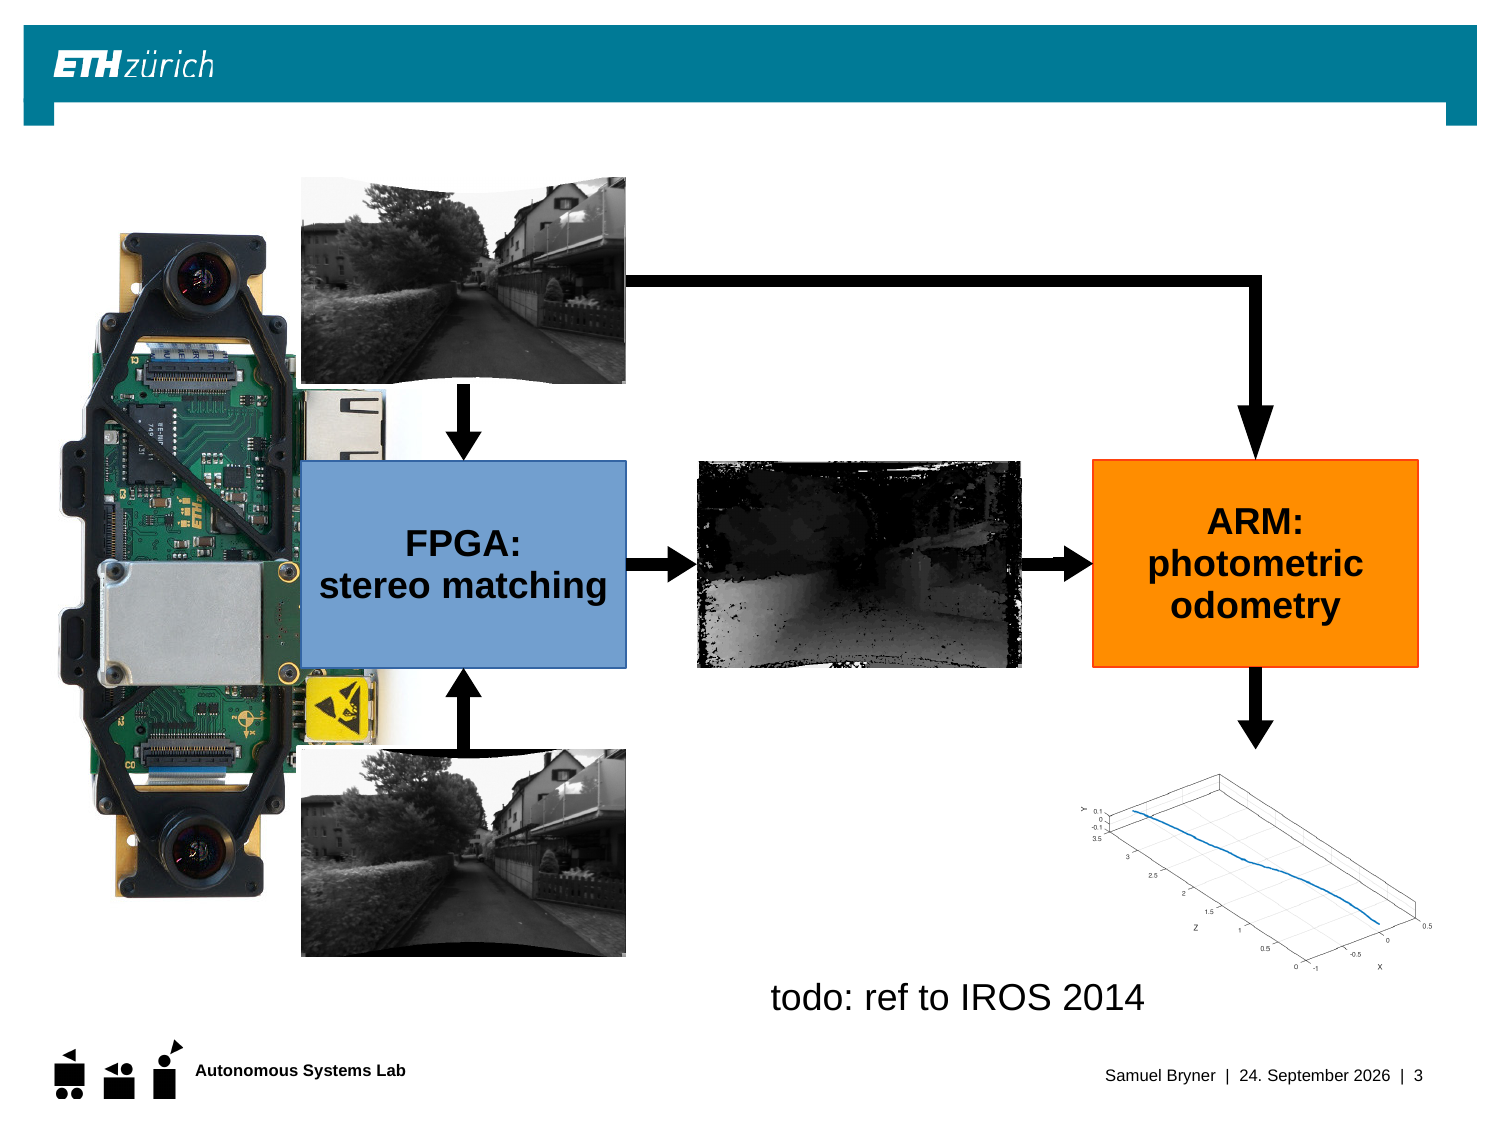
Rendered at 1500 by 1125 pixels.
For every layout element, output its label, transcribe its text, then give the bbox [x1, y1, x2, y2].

picture [1058, 749, 1453, 993]
text_box todo: ref to IROS 2014 [755, 968, 1161, 1026]
picture [301, 749, 626, 957]
text_box ARM: photometric odometry [1093, 460, 1418, 668]
picture [301, 177, 626, 385]
text_box FPGA: stereo matching [301, 460, 626, 668]
picture [5, 200, 422, 940]
picture [696, 460, 1022, 668]
